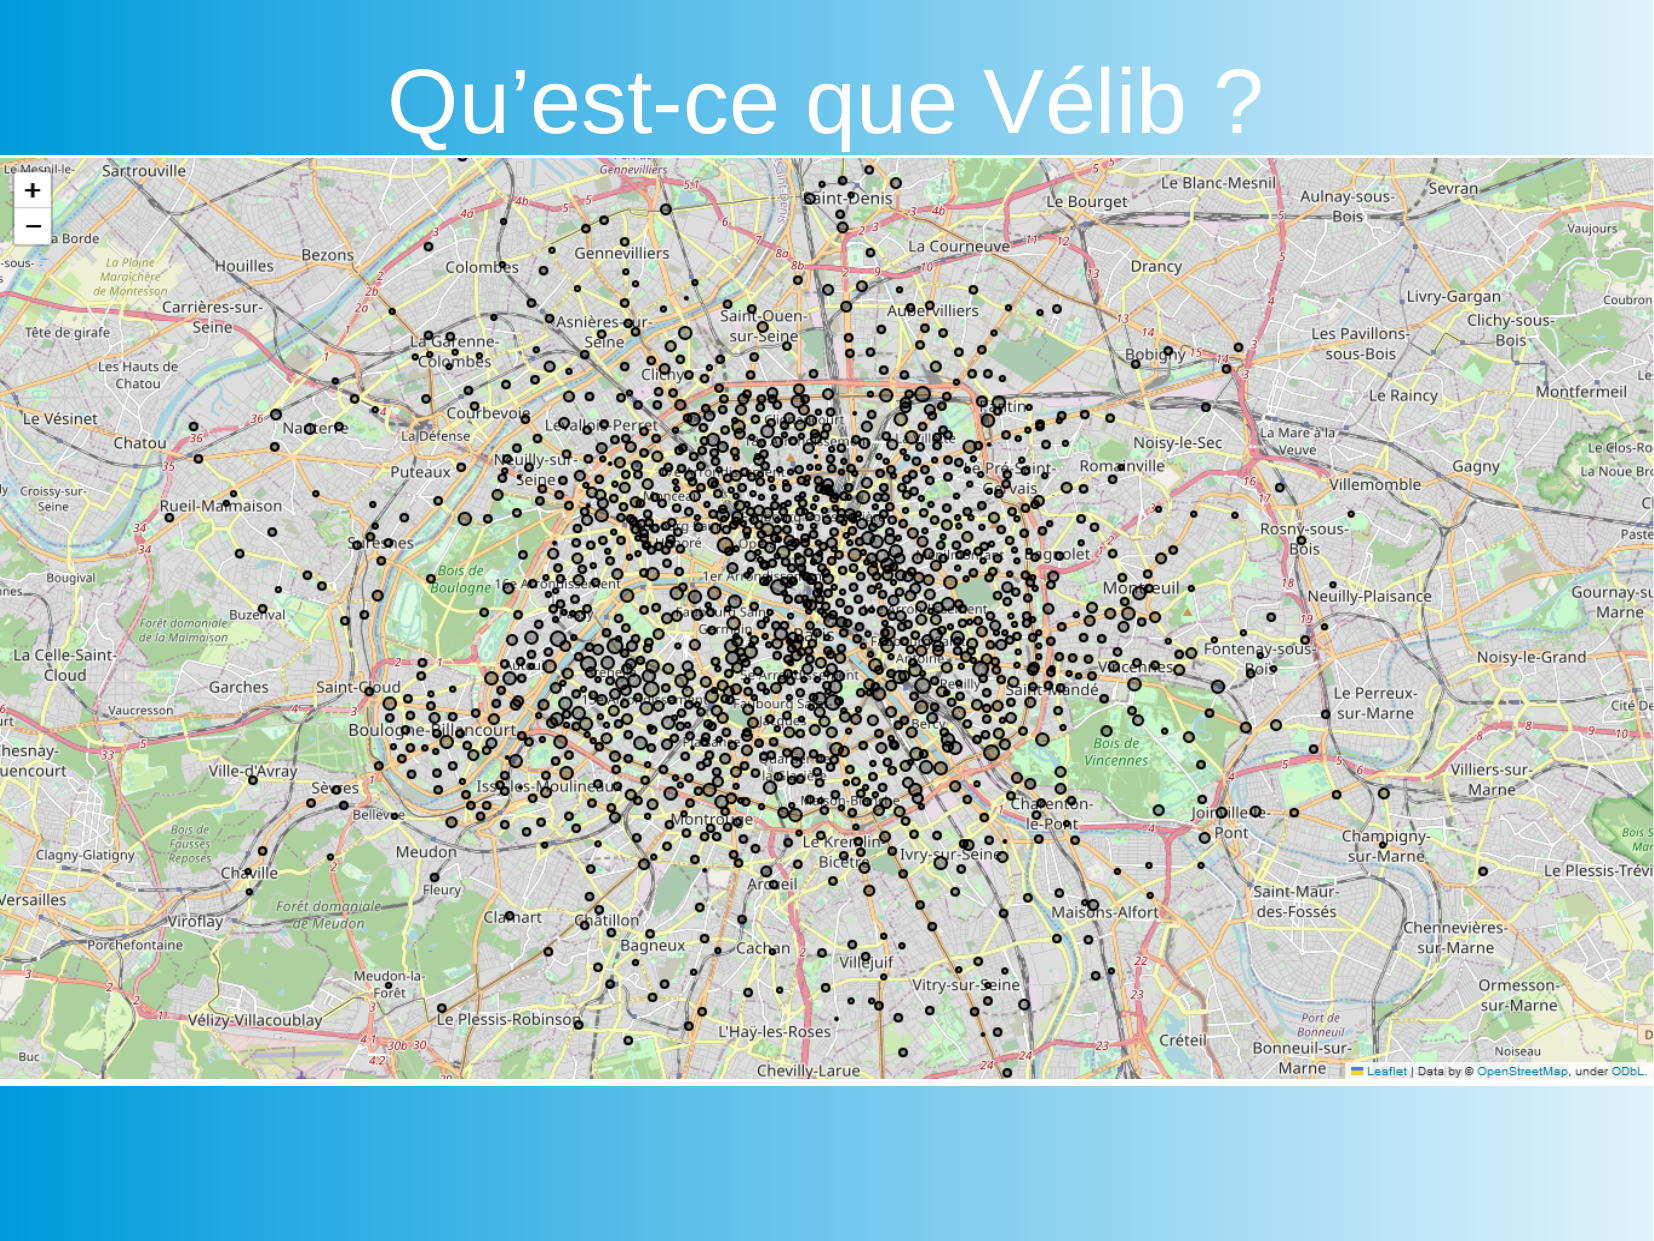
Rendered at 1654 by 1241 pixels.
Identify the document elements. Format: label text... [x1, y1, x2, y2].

title Qu’est-ce que Vélib ? [82, 49, 1571, 155]
picture [0, 158, 1654, 1079]
